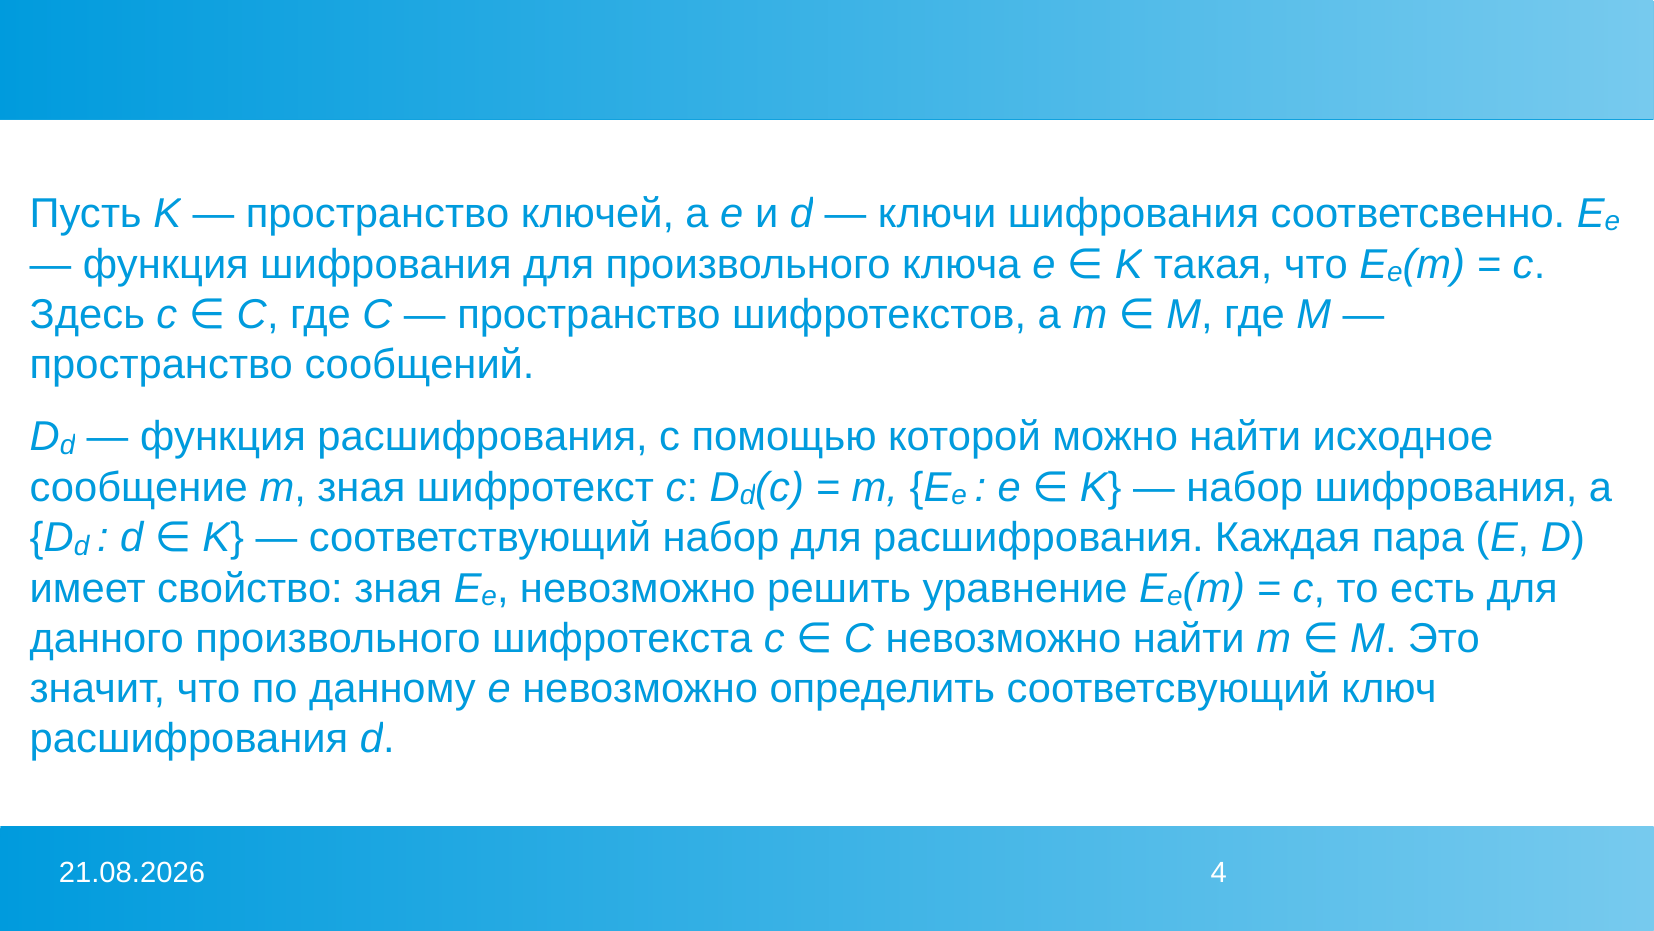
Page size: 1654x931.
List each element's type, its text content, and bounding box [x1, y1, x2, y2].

subtitle Пусть K — пространство ключей, а e и d — ключи шифрования соответсвенно. Ee — функция шифрования для произвольного ключа e ∈ K такая, что Ee(m) = c. Здесь c ∈ C, где C — пространство шифротекстов, а m ∈ M, где M — пространство сообщений. Dd — функция расшифрования, с помощью которой можно найти исходное сообщение m, зная шифротекст c: Dd(c) = m, {Ee : e ∈ K} — набор шифрования, а {Dd : d ∈ K} — соответствующий набор для расшифрования. Каждая пара (E, D) имеет свойство: зная Ee, невозможно решить уравнение Ee(m) = c, то есть для данного произвольного шифротекста c ∈ C невозможно найти m ∈ M. Это значит, что по данному e невозможно определить соответсвующий ключ расшифрования d. [29, 163, 1625, 784]
text_box [1210, 856, 1595, 916]
text_box 27.11.2025 [59, 856, 443, 916]
